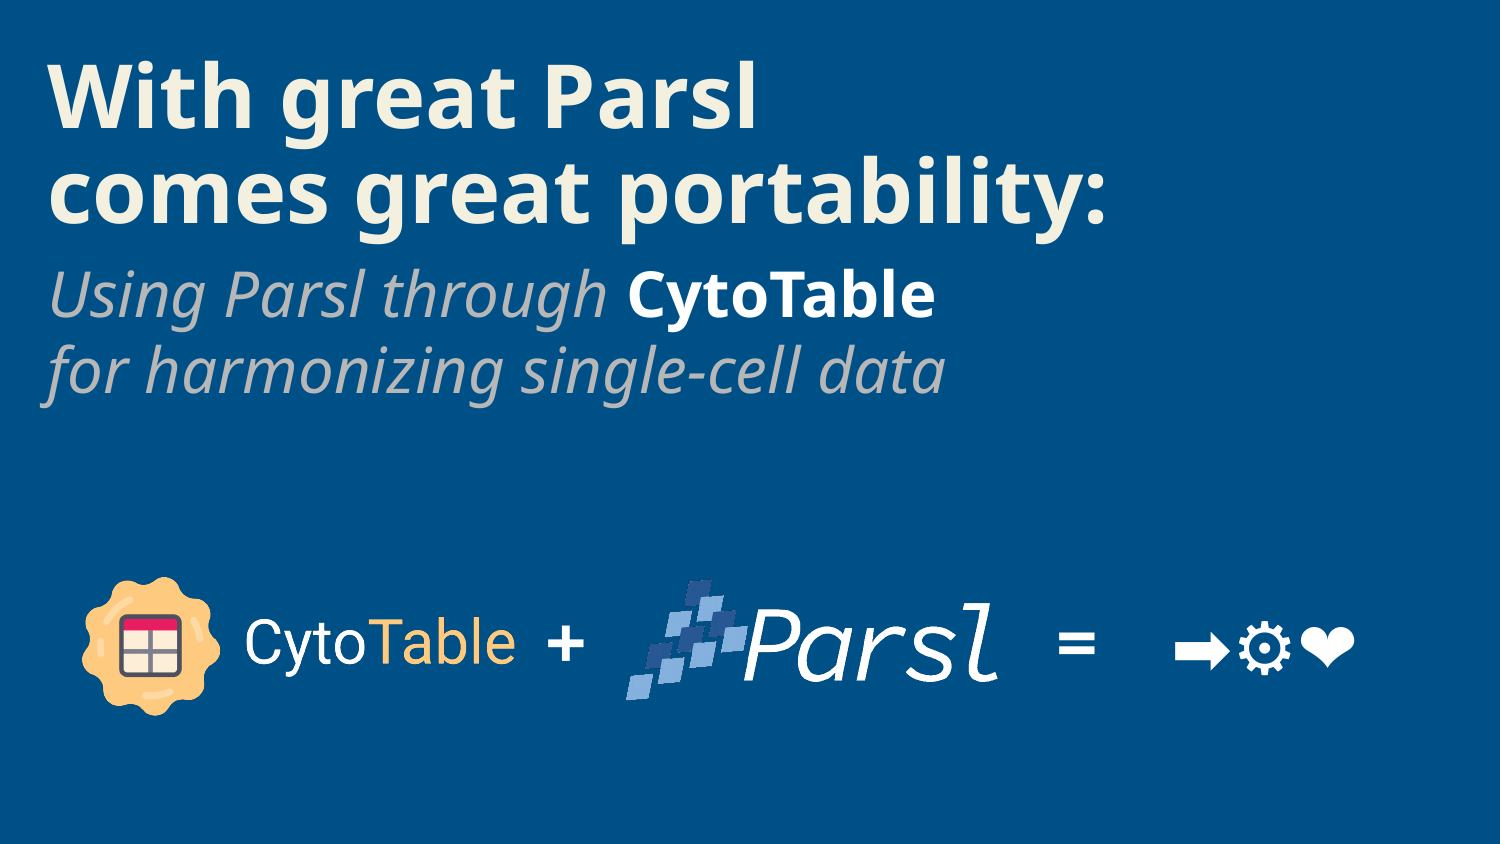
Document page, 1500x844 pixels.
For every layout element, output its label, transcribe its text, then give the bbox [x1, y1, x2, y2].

picture [622, 575, 1000, 703]
subtitle Using Parsl through CytoTable for harmonizing single-cell data [32, 238, 1016, 330]
text_box = [1041, 582, 1150, 710]
text_box + [530, 582, 639, 710]
title With great Parsl comes great portability: [32, 36, 1347, 345]
text_box ➡️⚙️❤️ [1156, 586, 1412, 714]
picture [73, 568, 521, 723]
